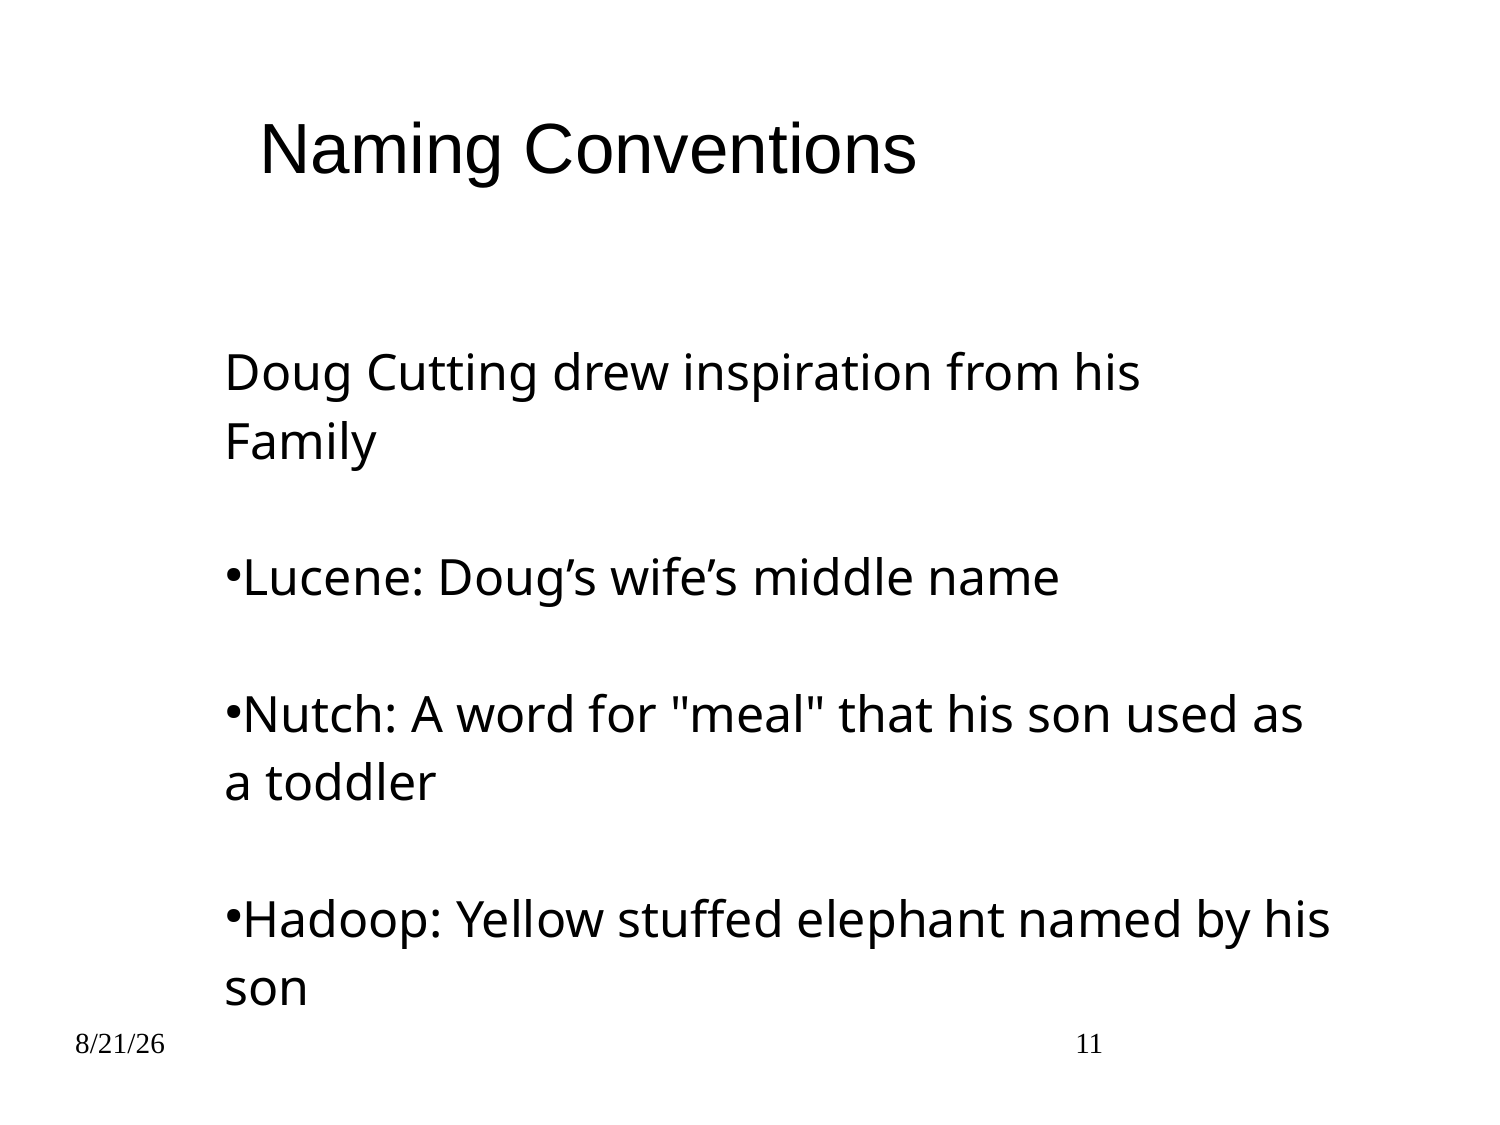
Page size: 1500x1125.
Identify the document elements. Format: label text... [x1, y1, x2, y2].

text_box Doug Cutting drew inspiration from his Family Lucene: Doug’s wife’s middle name Nutch: A word for "meal" that his son used as a toddler Hadoop: Yellow stuffed elephant named by his son [210, 329, 1351, 931]
text_box [1075, 1024, 1425, 1103]
title Naming Conventions [64, 96, 1115, 193]
text_box 8/10/2023 [75, 1024, 425, 1103]
